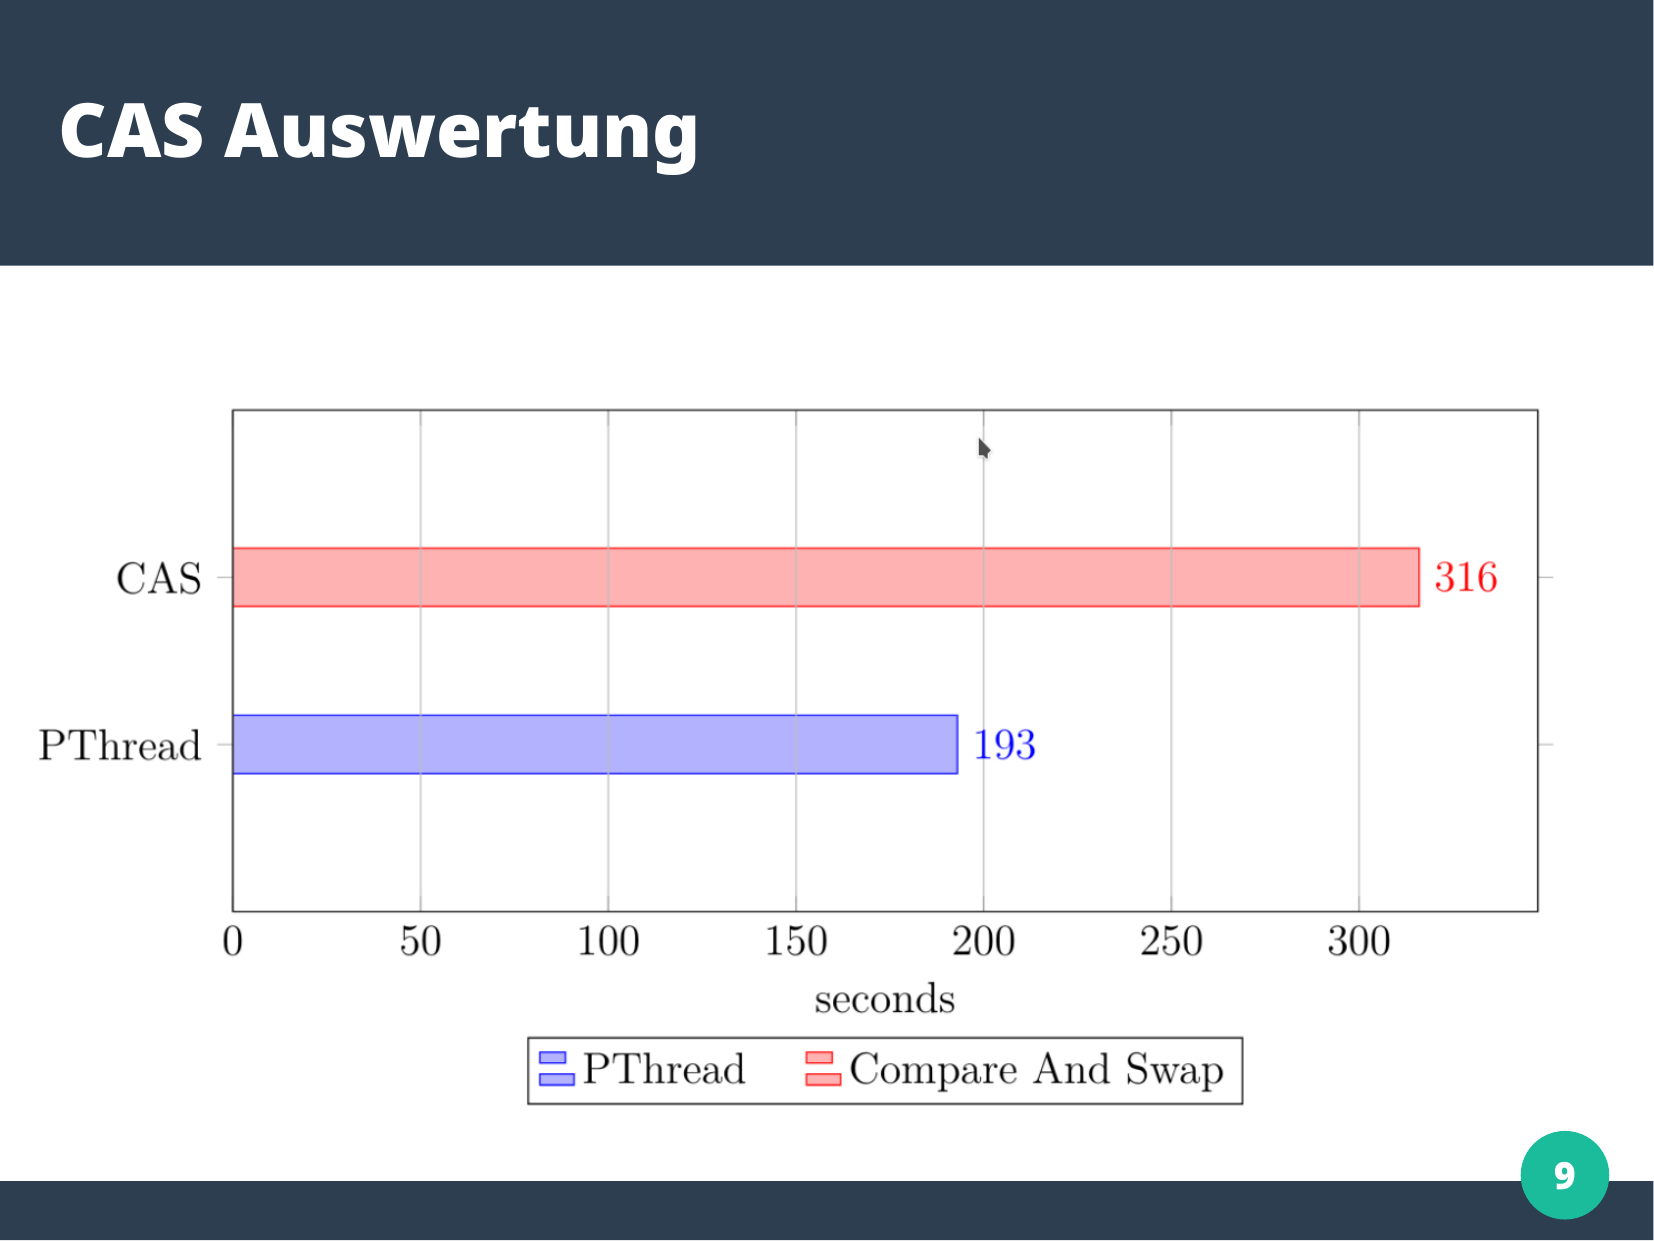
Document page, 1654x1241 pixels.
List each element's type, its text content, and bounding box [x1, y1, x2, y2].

picture [0, 383, 1654, 1119]
title CAS Auswertung [59, 49, 1595, 207]
